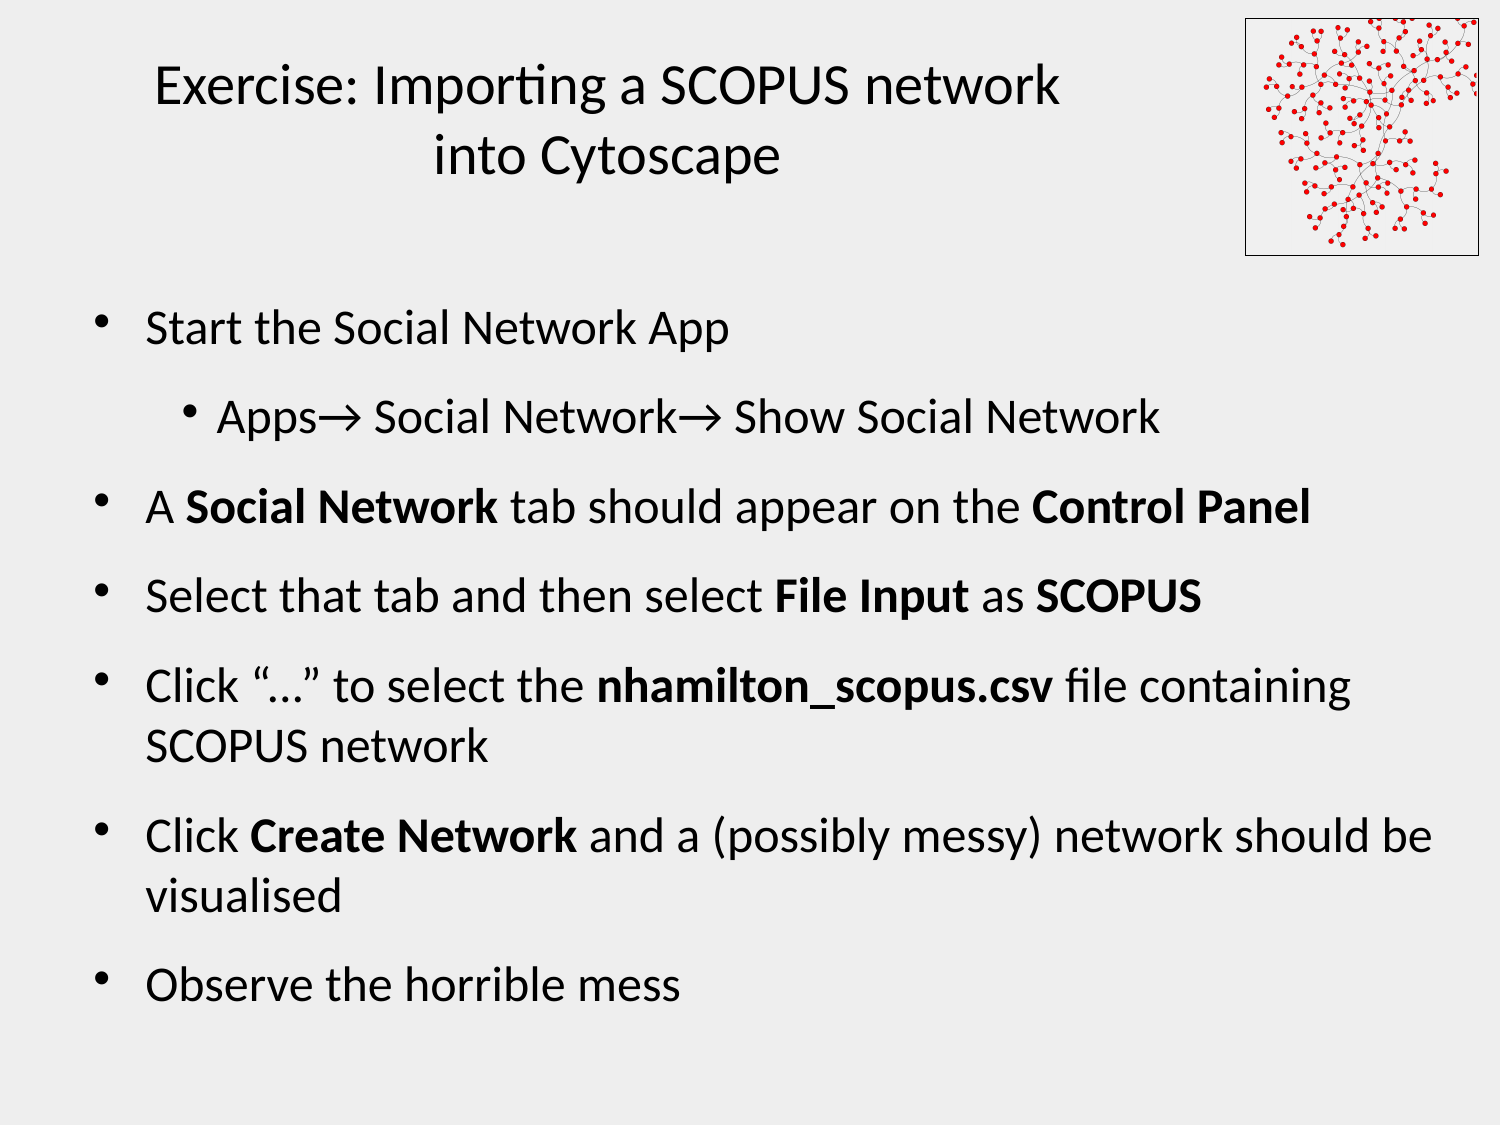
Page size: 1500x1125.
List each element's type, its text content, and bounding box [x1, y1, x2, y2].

text_box Start the Social Network App Apps→ Social Network→ Show Social Network A Social Network tab should appear on the Control Panel Select that tab and then select File Input as SCOPUS Click “...” to select the nhamilton_scopus.csv file containing SCOPUS network Click Create Network and a (possibly messy) network should be visualised Observe the horrible mess [74, 224, 1470, 1035]
picture [1246, 19, 1478, 255]
text_box Exercise: Importing a SCOPUS network into Cytoscape [0, 45, 1290, 187]
